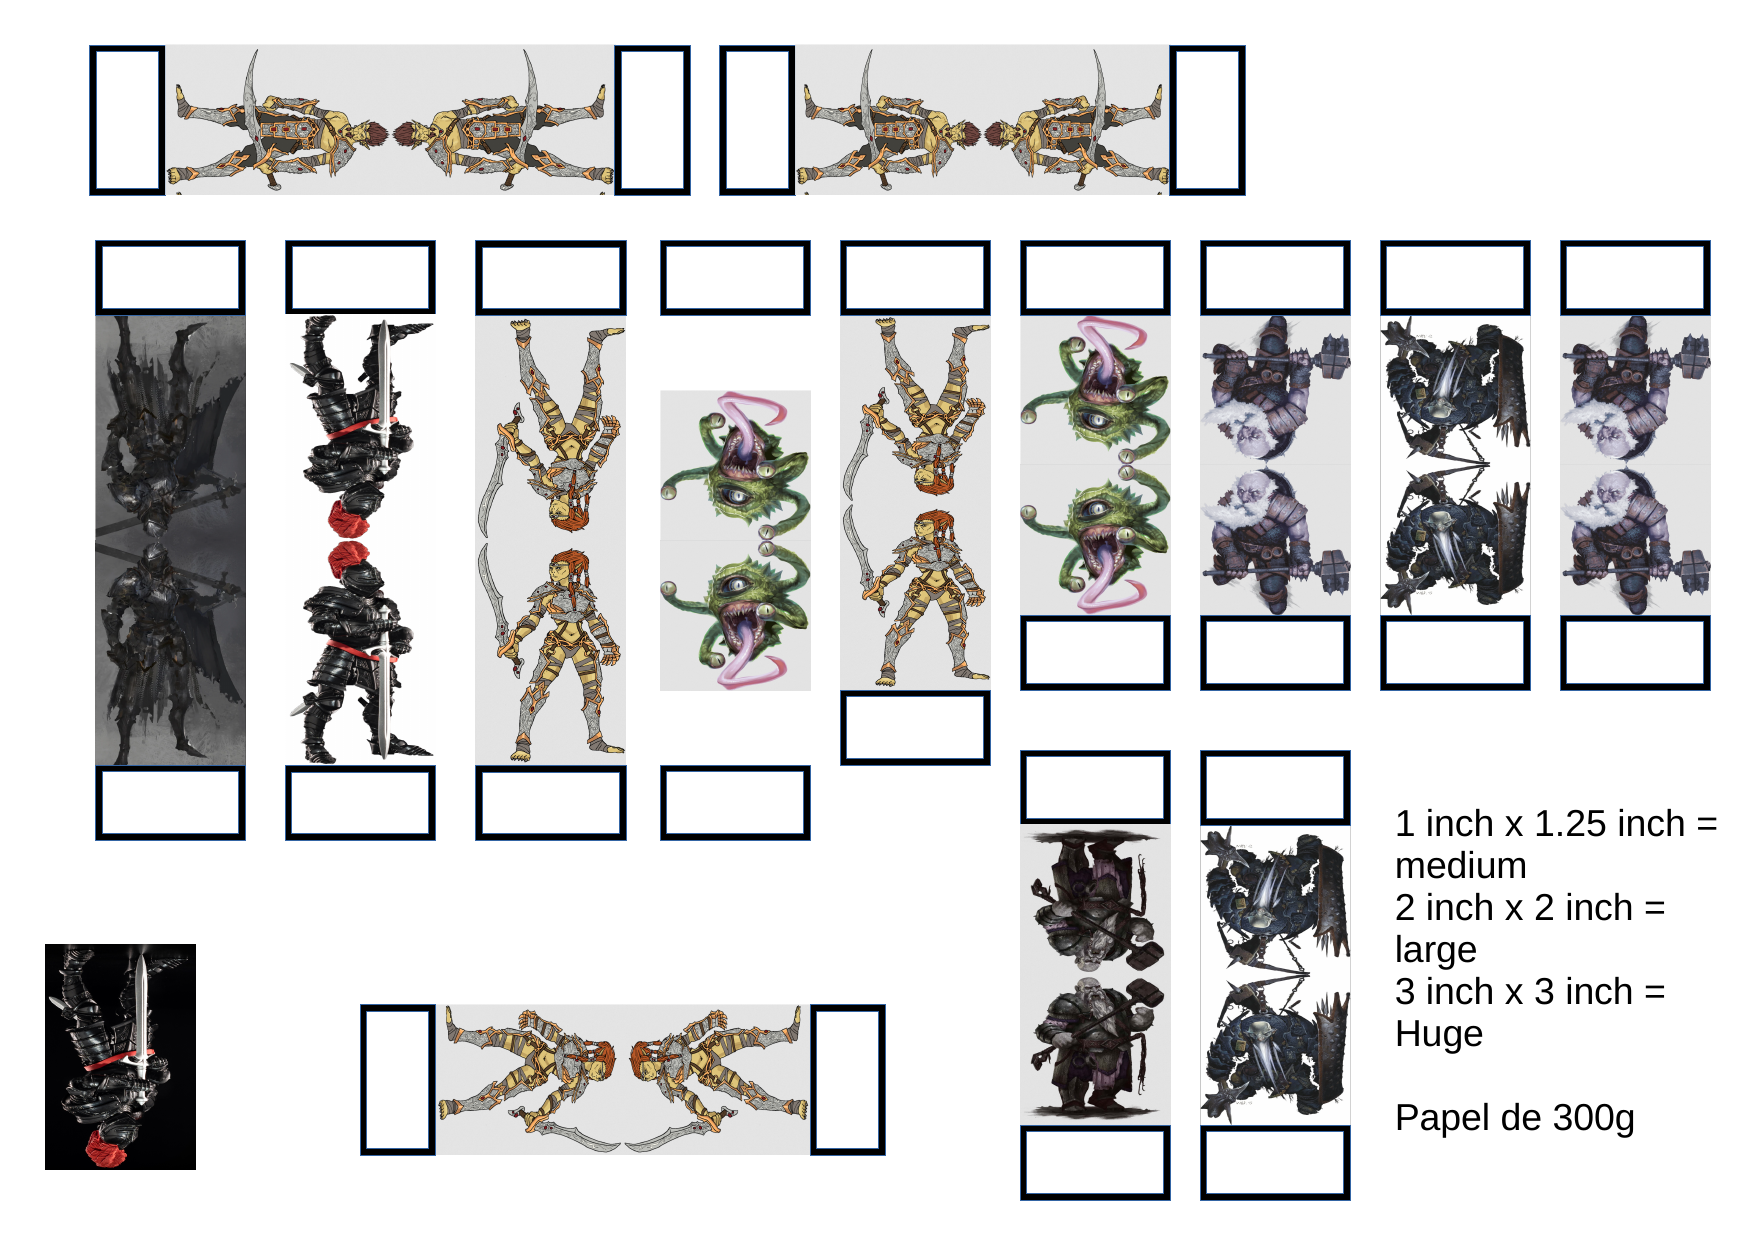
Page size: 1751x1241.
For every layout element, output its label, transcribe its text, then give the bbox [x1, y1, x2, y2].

text_box [1200, 615, 1351, 691]
text_box [810, 1004, 886, 1156]
picture [1380, 316, 1531, 615]
text_box [1560, 240, 1711, 316]
text_box [95, 240, 246, 316]
text_box [840, 690, 991, 766]
picture [95, 316, 246, 765]
text_box [1020, 615, 1171, 691]
picture [475, 316, 626, 765]
text_box [1380, 615, 1531, 691]
picture [165, 45, 614, 196]
text_box [1200, 1125, 1351, 1201]
text_box [719, 45, 795, 196]
text_box 1 inch x 1.25 inch = medium 2 inch x 2 inch = large 3 inch x 3 inch = Huge Papel de 300g [1380, 795, 1741, 1188]
picture [436, 1005, 810, 1156]
text_box [1020, 750, 1171, 824]
picture [1020, 824, 1171, 1125]
picture [795, 45, 1169, 196]
text_box [360, 1004, 436, 1156]
text_box [475, 240, 627, 316]
picture [285, 314, 436, 766]
picture [660, 390, 811, 691]
text_box [285, 766, 436, 841]
text_box [840, 240, 991, 316]
picture [1020, 316, 1171, 615]
picture [1200, 316, 1351, 615]
text_box [614, 45, 691, 196]
picture [840, 316, 991, 690]
picture [45, 944, 196, 1171]
text_box [475, 765, 627, 841]
text_box [95, 765, 246, 841]
text_box [1169, 45, 1246, 196]
text_box [660, 765, 811, 841]
text_box [660, 240, 811, 316]
text_box [1020, 1125, 1171, 1201]
text_box [89, 45, 165, 196]
picture [1200, 826, 1351, 1125]
text_box [1020, 240, 1171, 316]
text_box [1200, 750, 1351, 826]
text_box [1380, 240, 1531, 316]
picture [1560, 316, 1711, 615]
text_box [1200, 240, 1351, 316]
text_box [1560, 615, 1711, 691]
text_box [285, 240, 436, 314]
